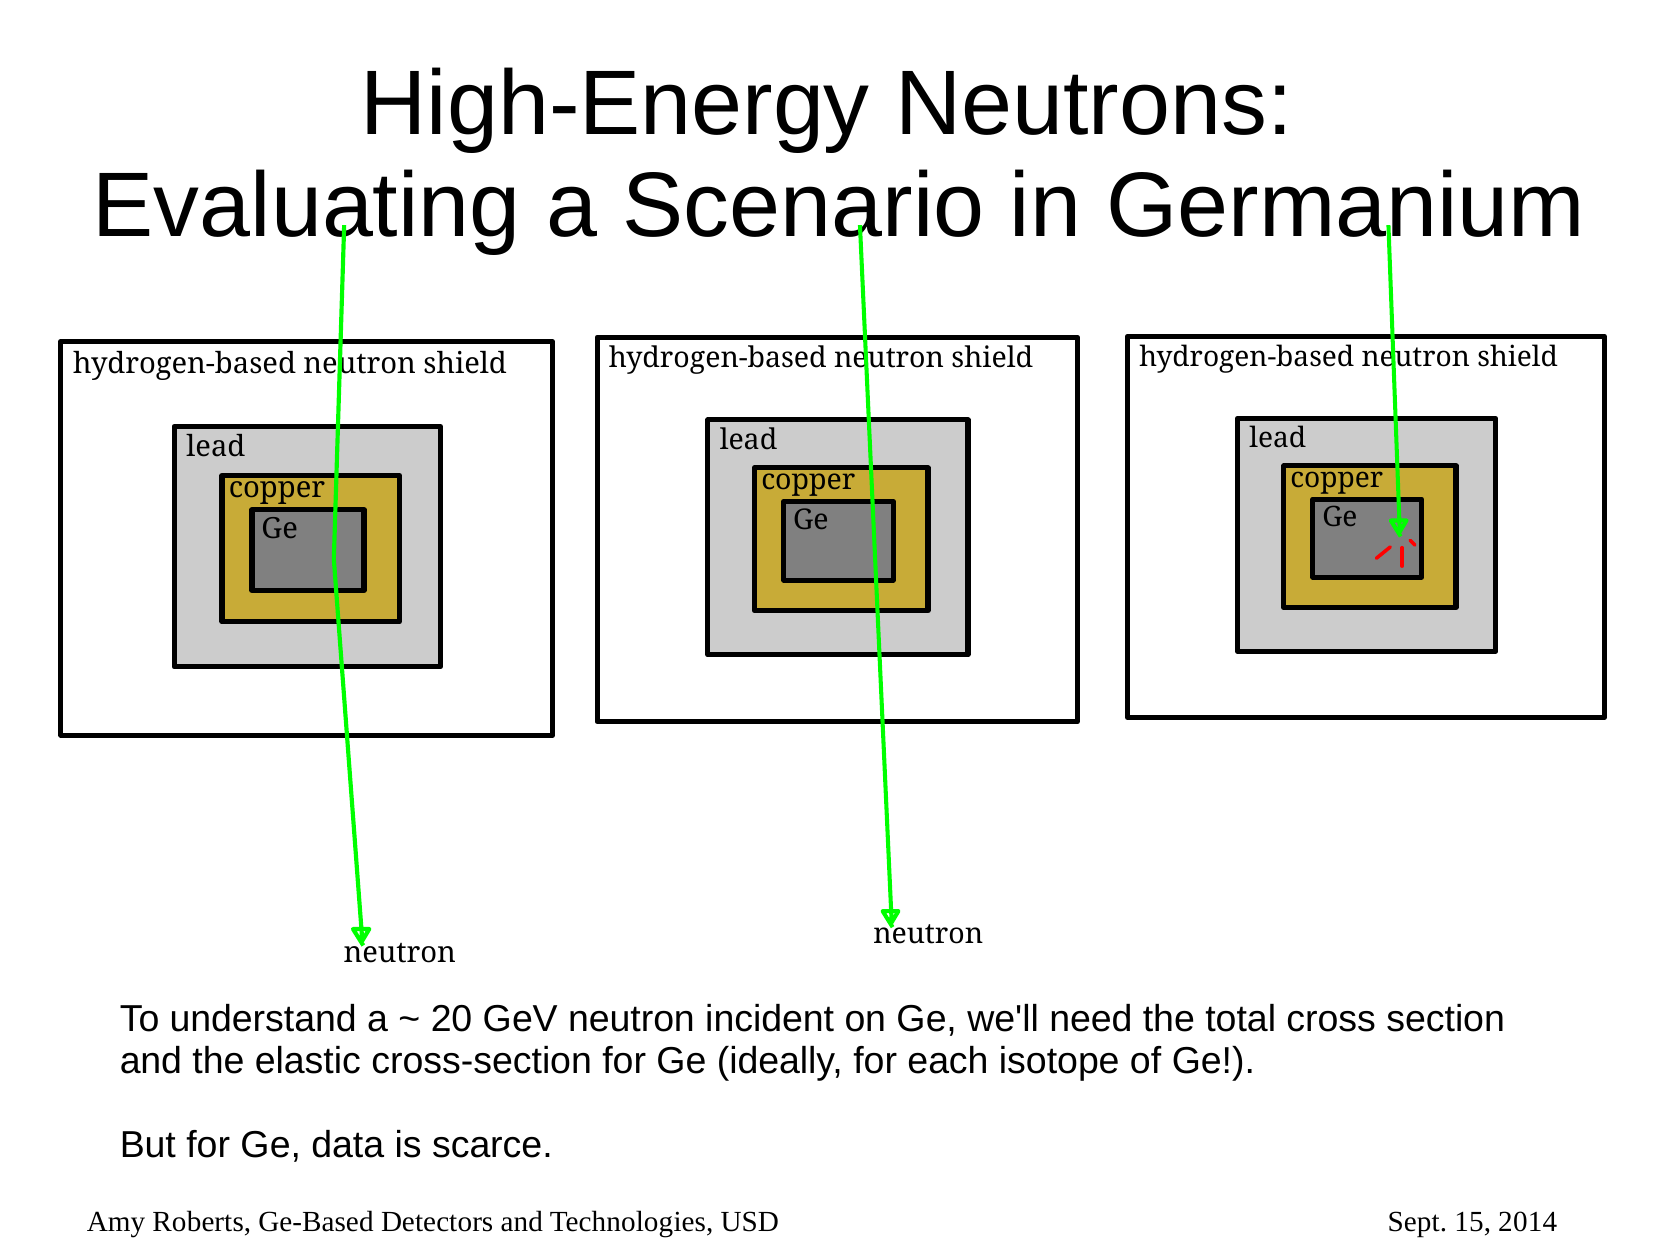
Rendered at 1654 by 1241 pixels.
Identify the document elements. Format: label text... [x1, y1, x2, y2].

text_box To understand a ~ 20 GeV neutron incident on Ge, we'll need the total cross section and the elastic cross-section for Ge (ideally, for each isotope of Ge!). But for Ge, data is scarce. [105, 990, 1591, 1173]
title High-Energy Neutrons: Evaluating a Scenario in Germanium [60, 50, 1621, 258]
picture [1125, 225, 1607, 721]
picture [594, 225, 1081, 945]
picture [58, 225, 556, 963]
